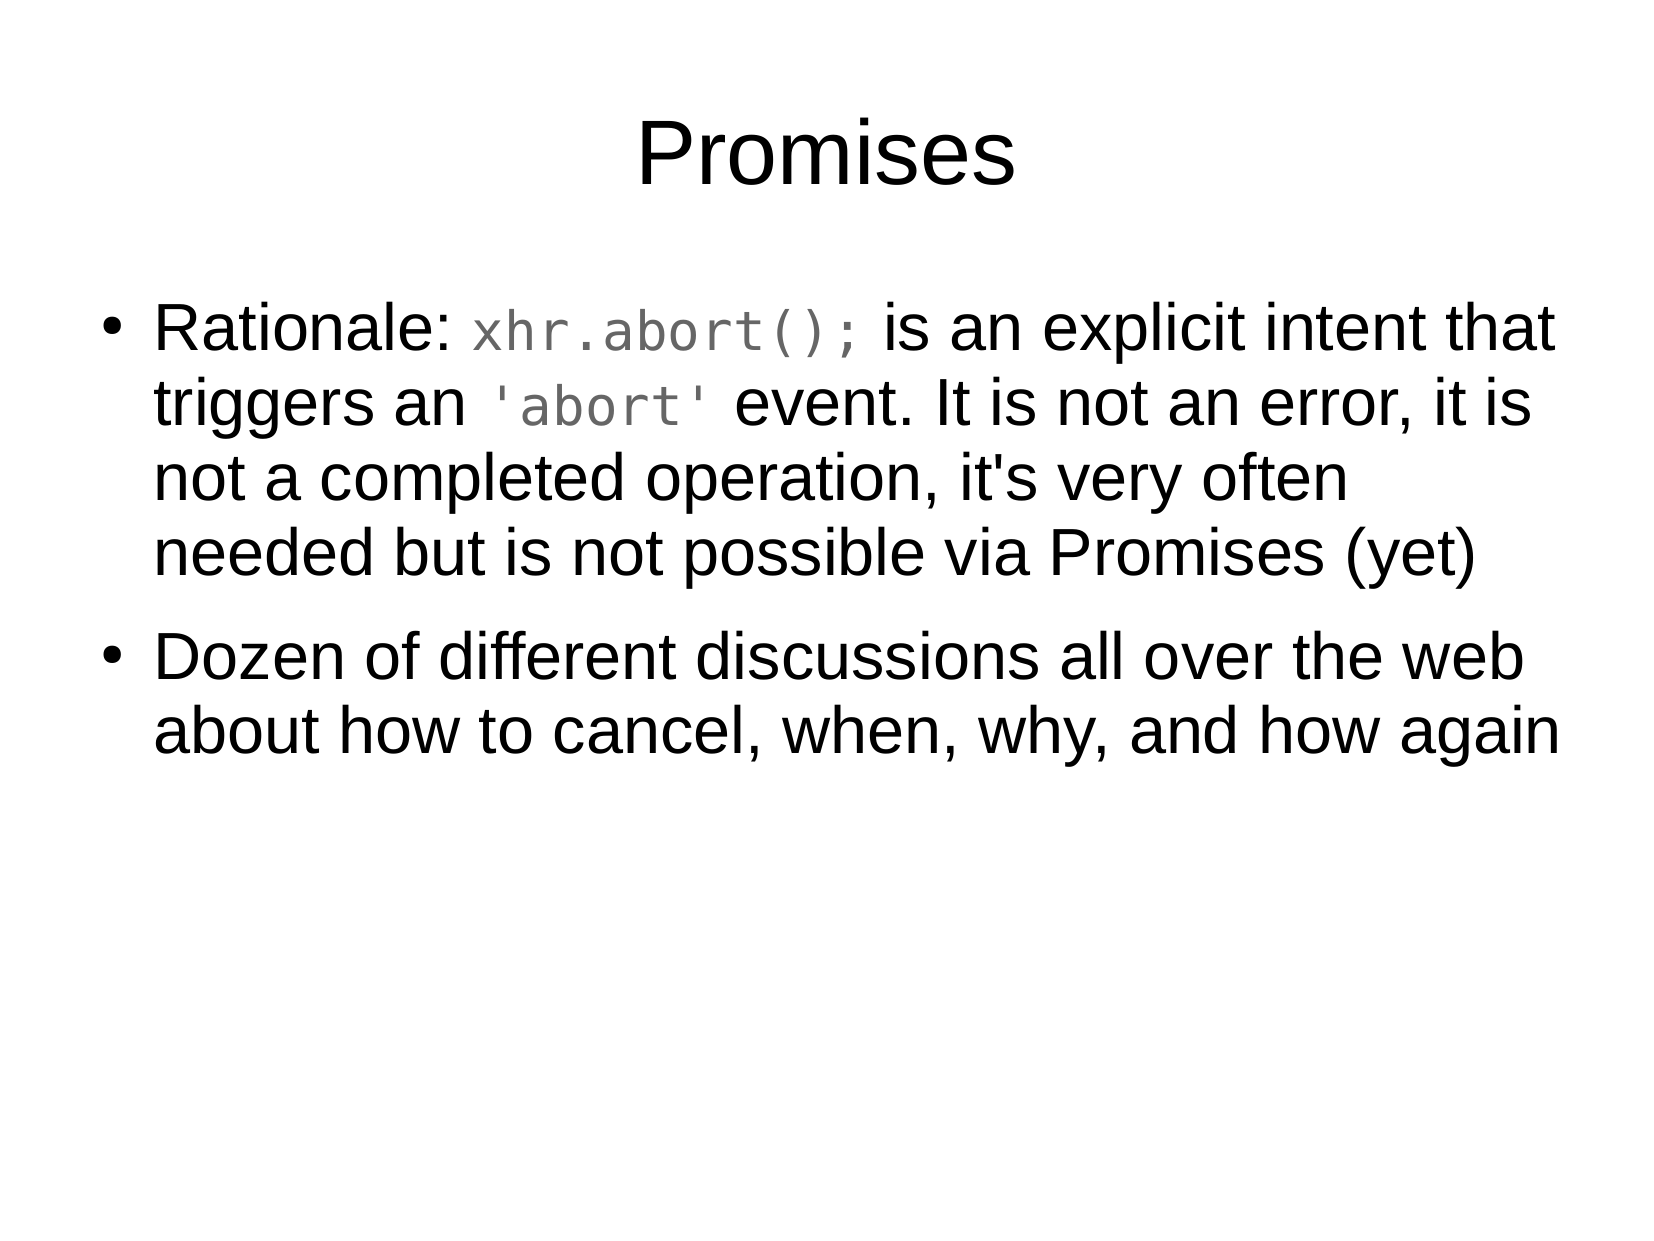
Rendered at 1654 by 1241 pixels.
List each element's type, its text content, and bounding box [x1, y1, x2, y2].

list Rationale: xhr.abort(); is an explicit intent that triggers an 'abort' event. It is not an error, it is not a completed operation, it's very often needed but is not possible via Promises (yet) Dozen of different discussions all over the web about how to cancel, when, why, and how again [82, 290, 1571, 1010]
title Promises [82, 49, 1571, 257]
